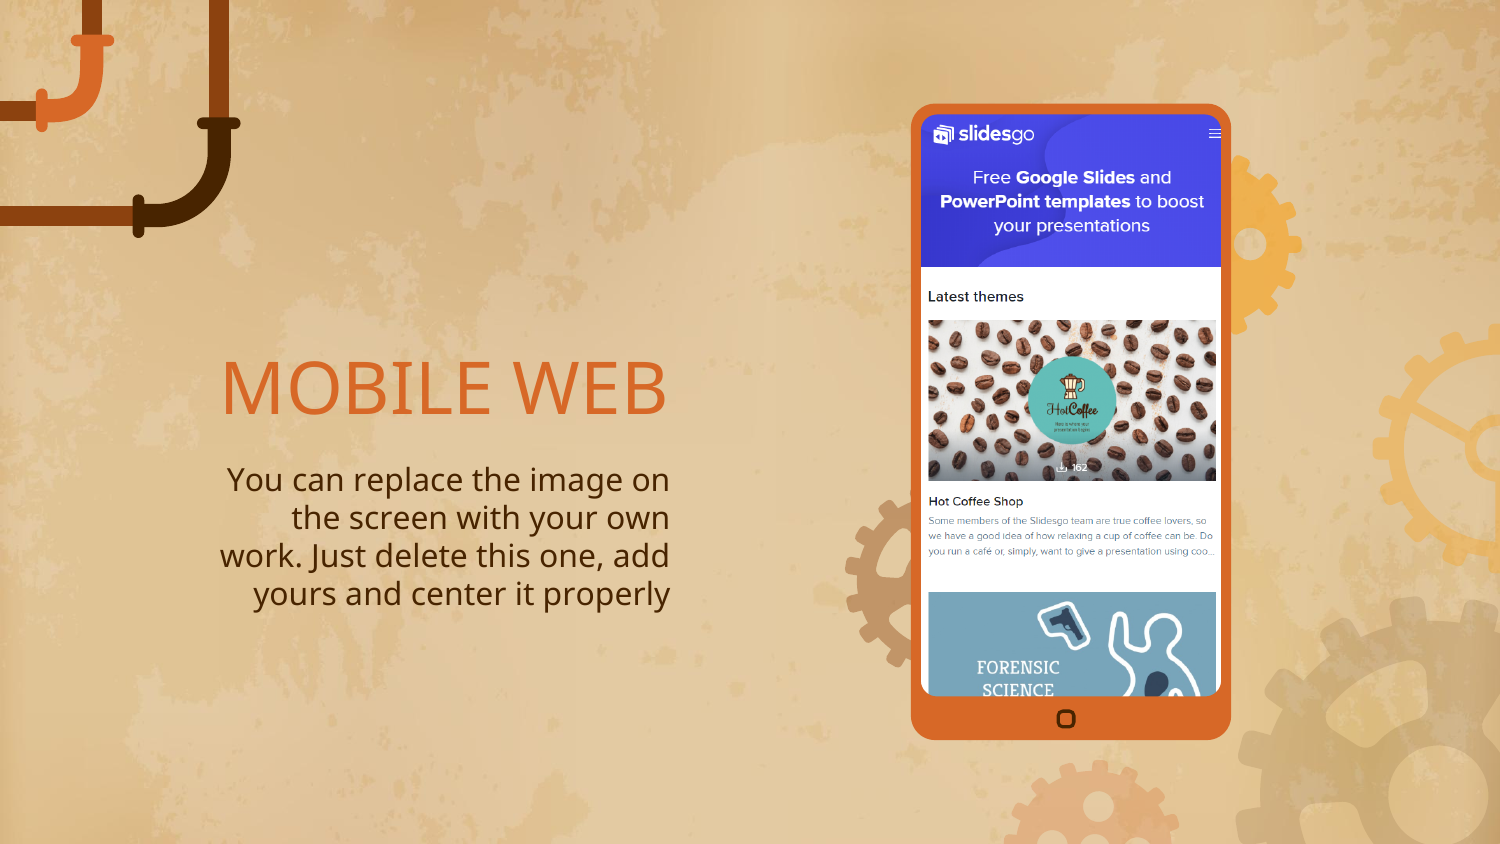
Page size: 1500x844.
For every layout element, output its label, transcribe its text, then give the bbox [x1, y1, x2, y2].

picture [921, 115, 1221, 696]
list You can replace the image on the screen with your own work. Just delete this one, add yours and center it properly [204, 444, 688, 629]
text_box [844, 103, 1302, 741]
title MOBILE WEB [204, 214, 685, 444]
